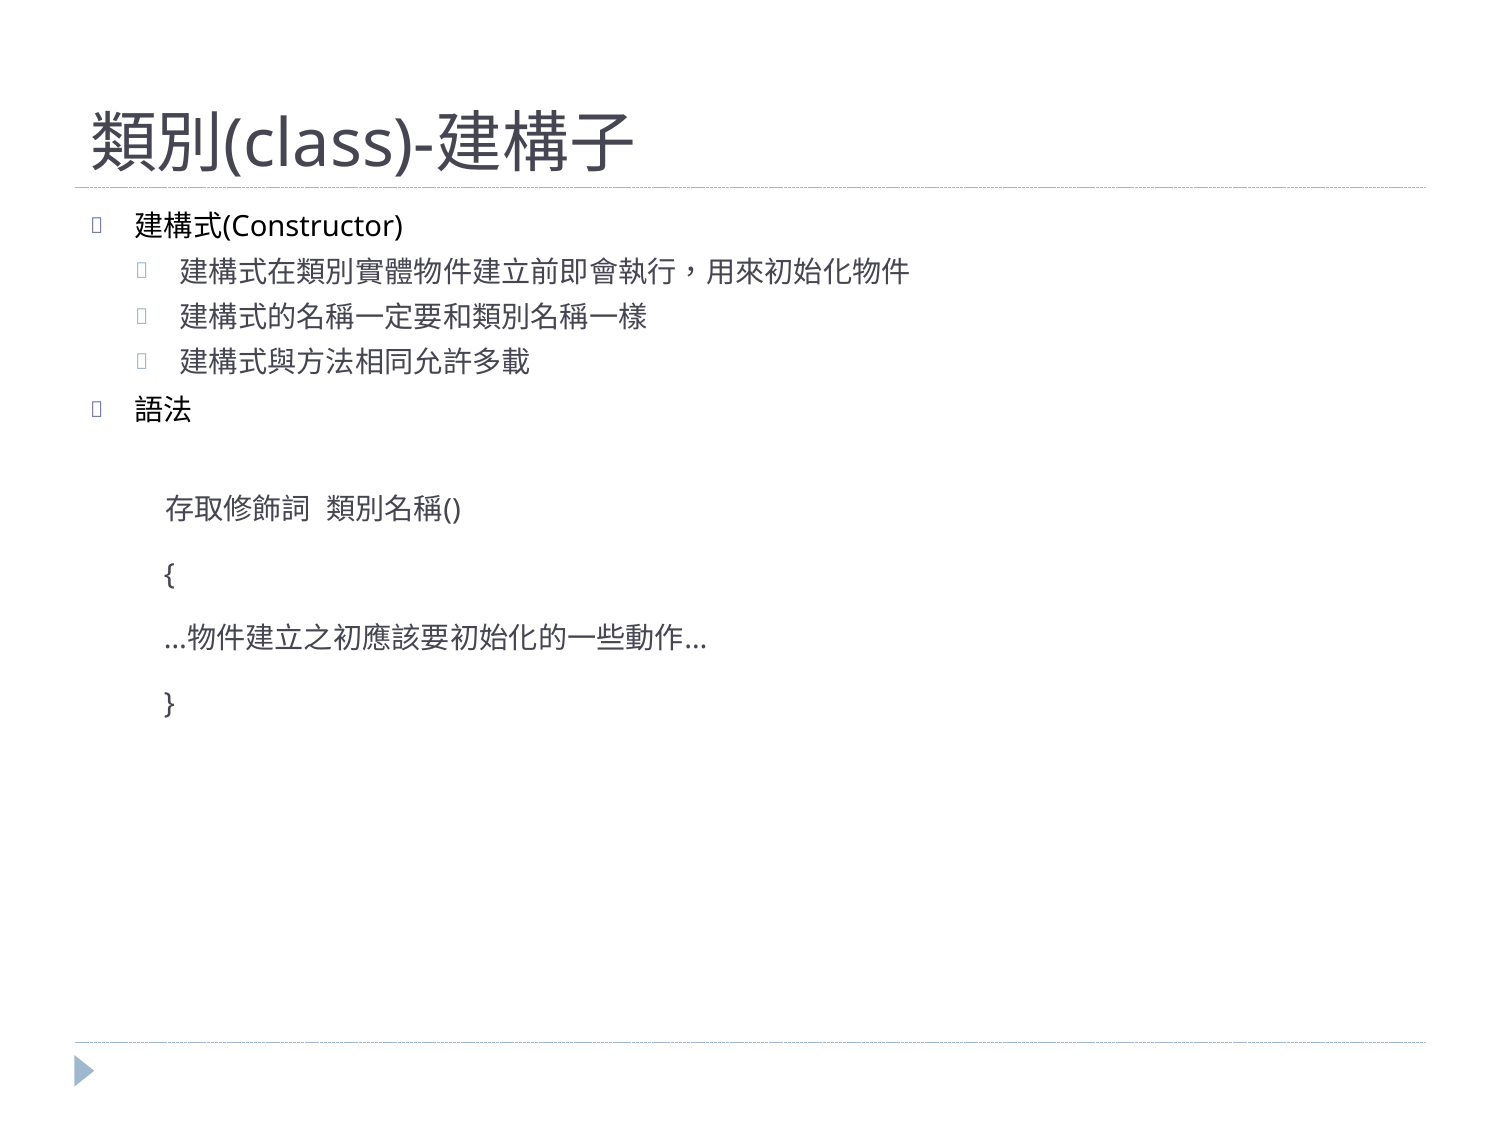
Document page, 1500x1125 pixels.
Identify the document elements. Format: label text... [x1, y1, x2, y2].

title 類別(class)-建構子 [75, 24, 1425, 188]
list 建構式(Constructor) 建構式在類別實體物件建立前即會執行，用來初始化物件 建構式的名稱一定要和類別名稱一樣 建構式與方法相同允許多載 語法 存取修飾詞 類別名稱() { …物件建立之初應該要初始化的一些動作… } [75, 200, 1425, 1010]
